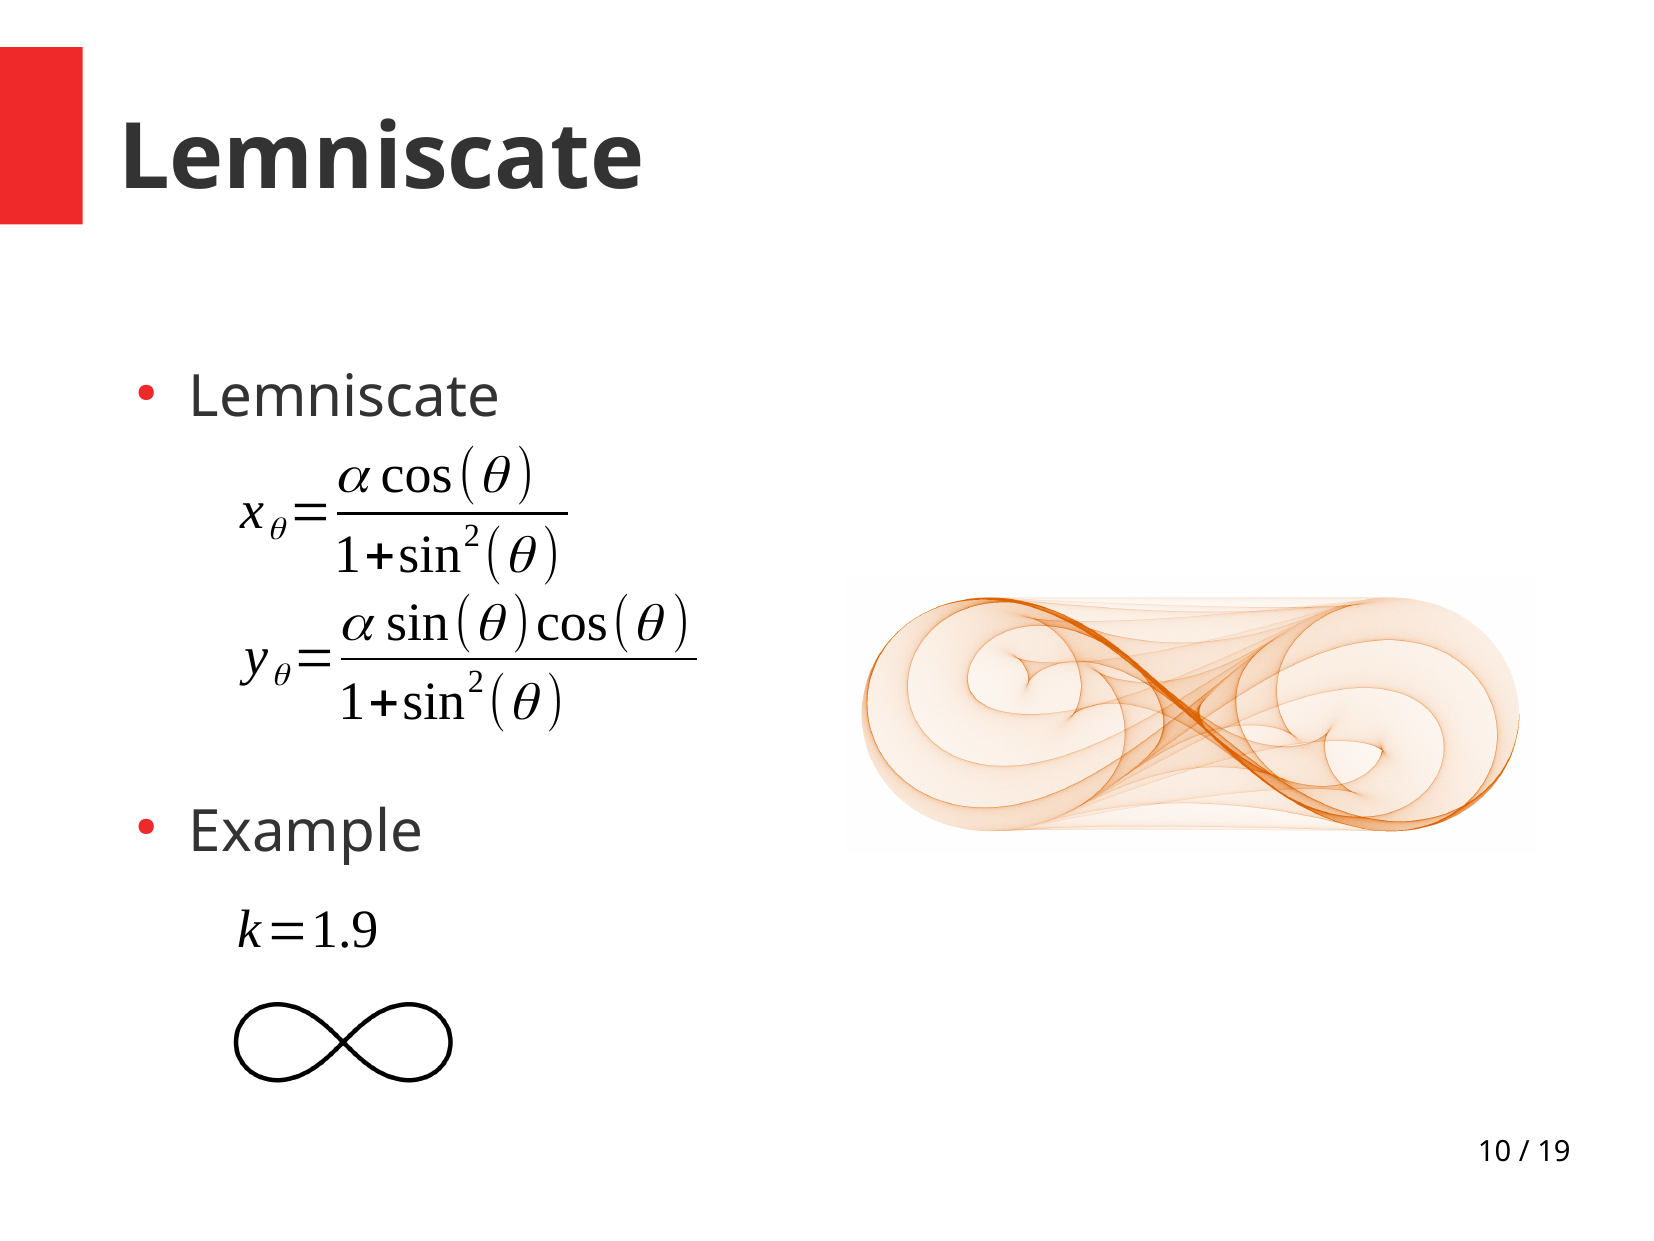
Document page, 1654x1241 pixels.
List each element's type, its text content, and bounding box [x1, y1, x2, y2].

chart [230, 900, 385, 961]
chart [230, 443, 706, 735]
picture [844, 575, 1536, 853]
list Lemniscate Example [118, 354, 810, 1074]
picture [230, 929, 456, 1156]
title Lemniscate [118, 49, 1571, 257]
